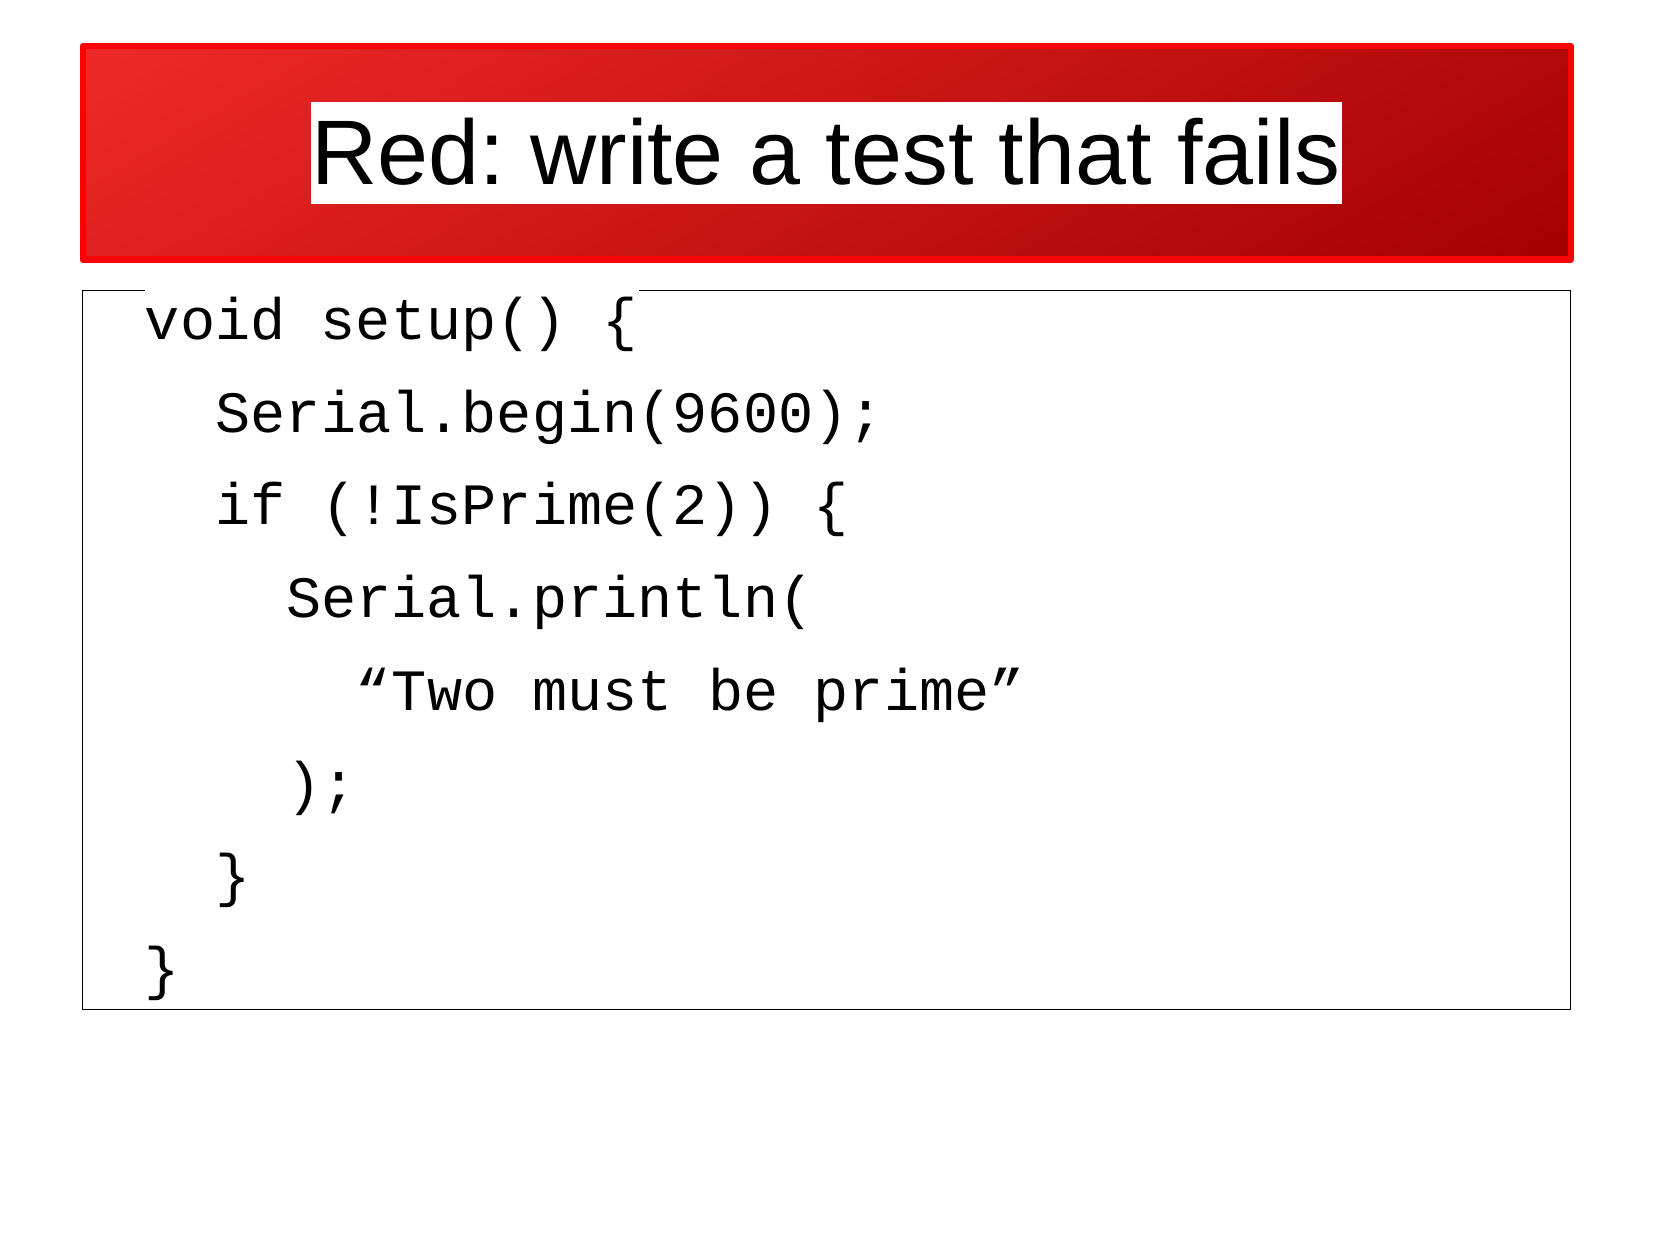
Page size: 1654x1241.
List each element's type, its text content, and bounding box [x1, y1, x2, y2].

title Red: write a test that fails [82, 46, 1571, 260]
list void setup() { Serial.begin(9600); if (!IsPrime(2)) { Serial.println( “Two must be prime” ); } } [82, 290, 1571, 1010]
